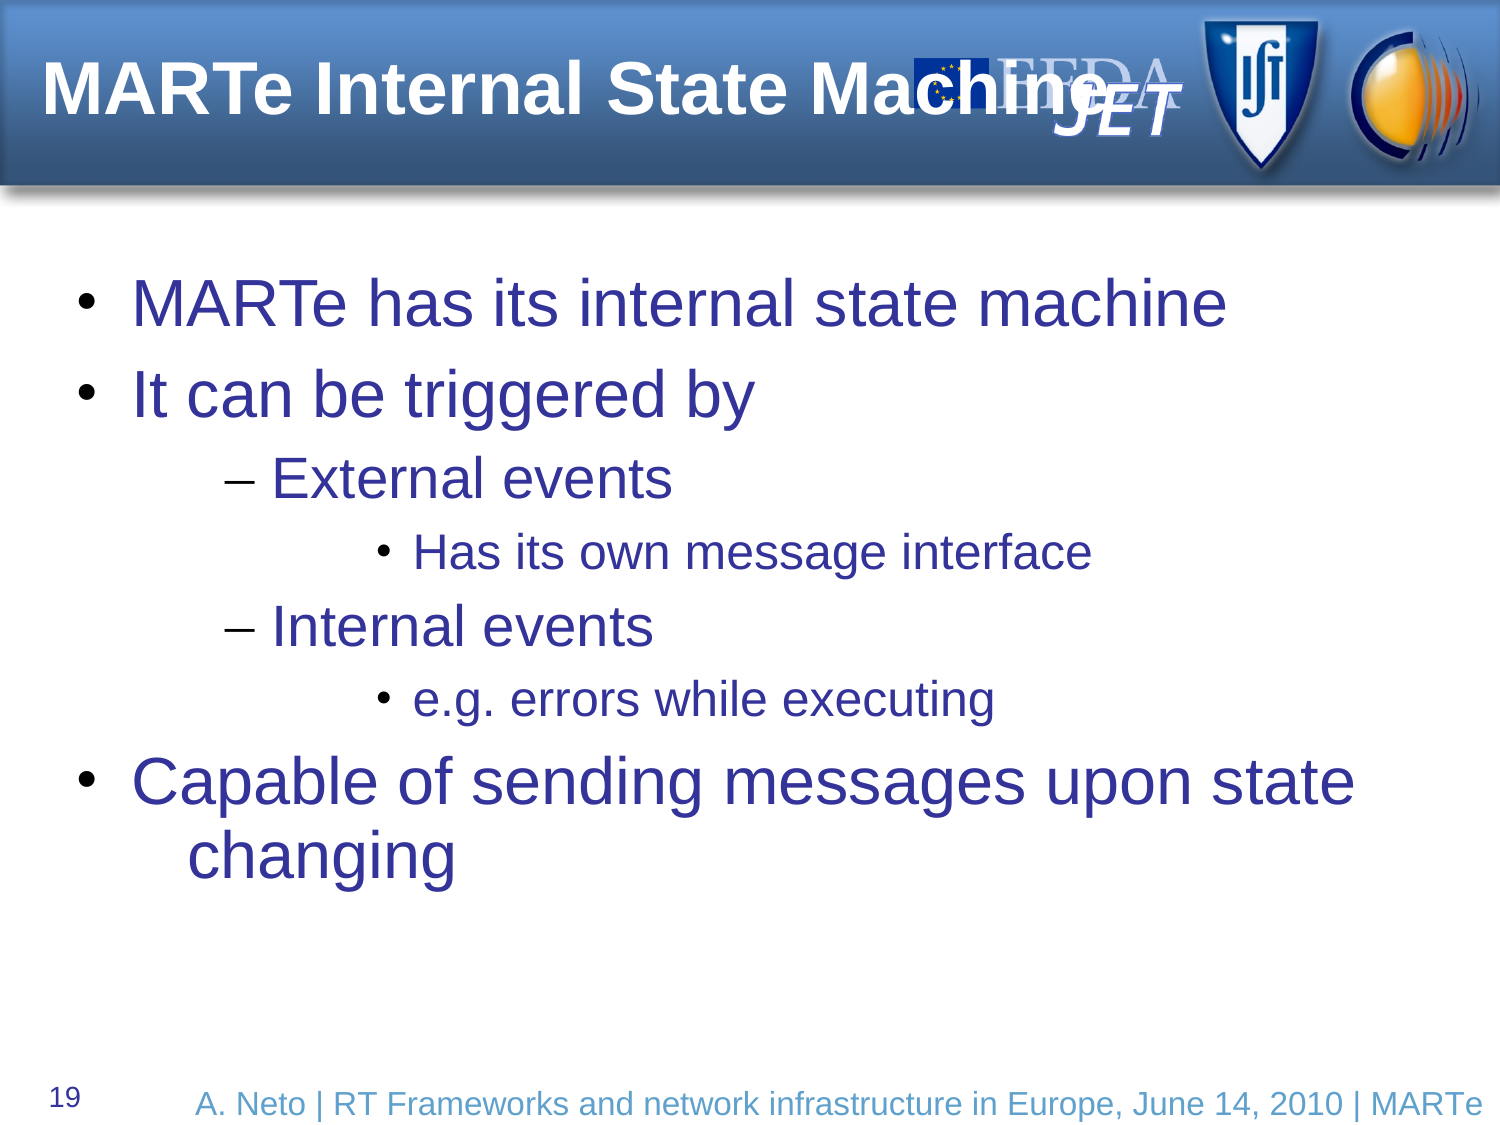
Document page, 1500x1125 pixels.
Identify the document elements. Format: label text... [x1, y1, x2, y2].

title MARTe Internal State Machine [41, 0, 1128, 180]
list MARTe has its internal state machine It can be triggered by External events Has its own message interface Internal events e.g. errors while executing Capable of sending messages upon state changing [75, 262, 1425, 995]
picture [0, 0, 1500, 207]
